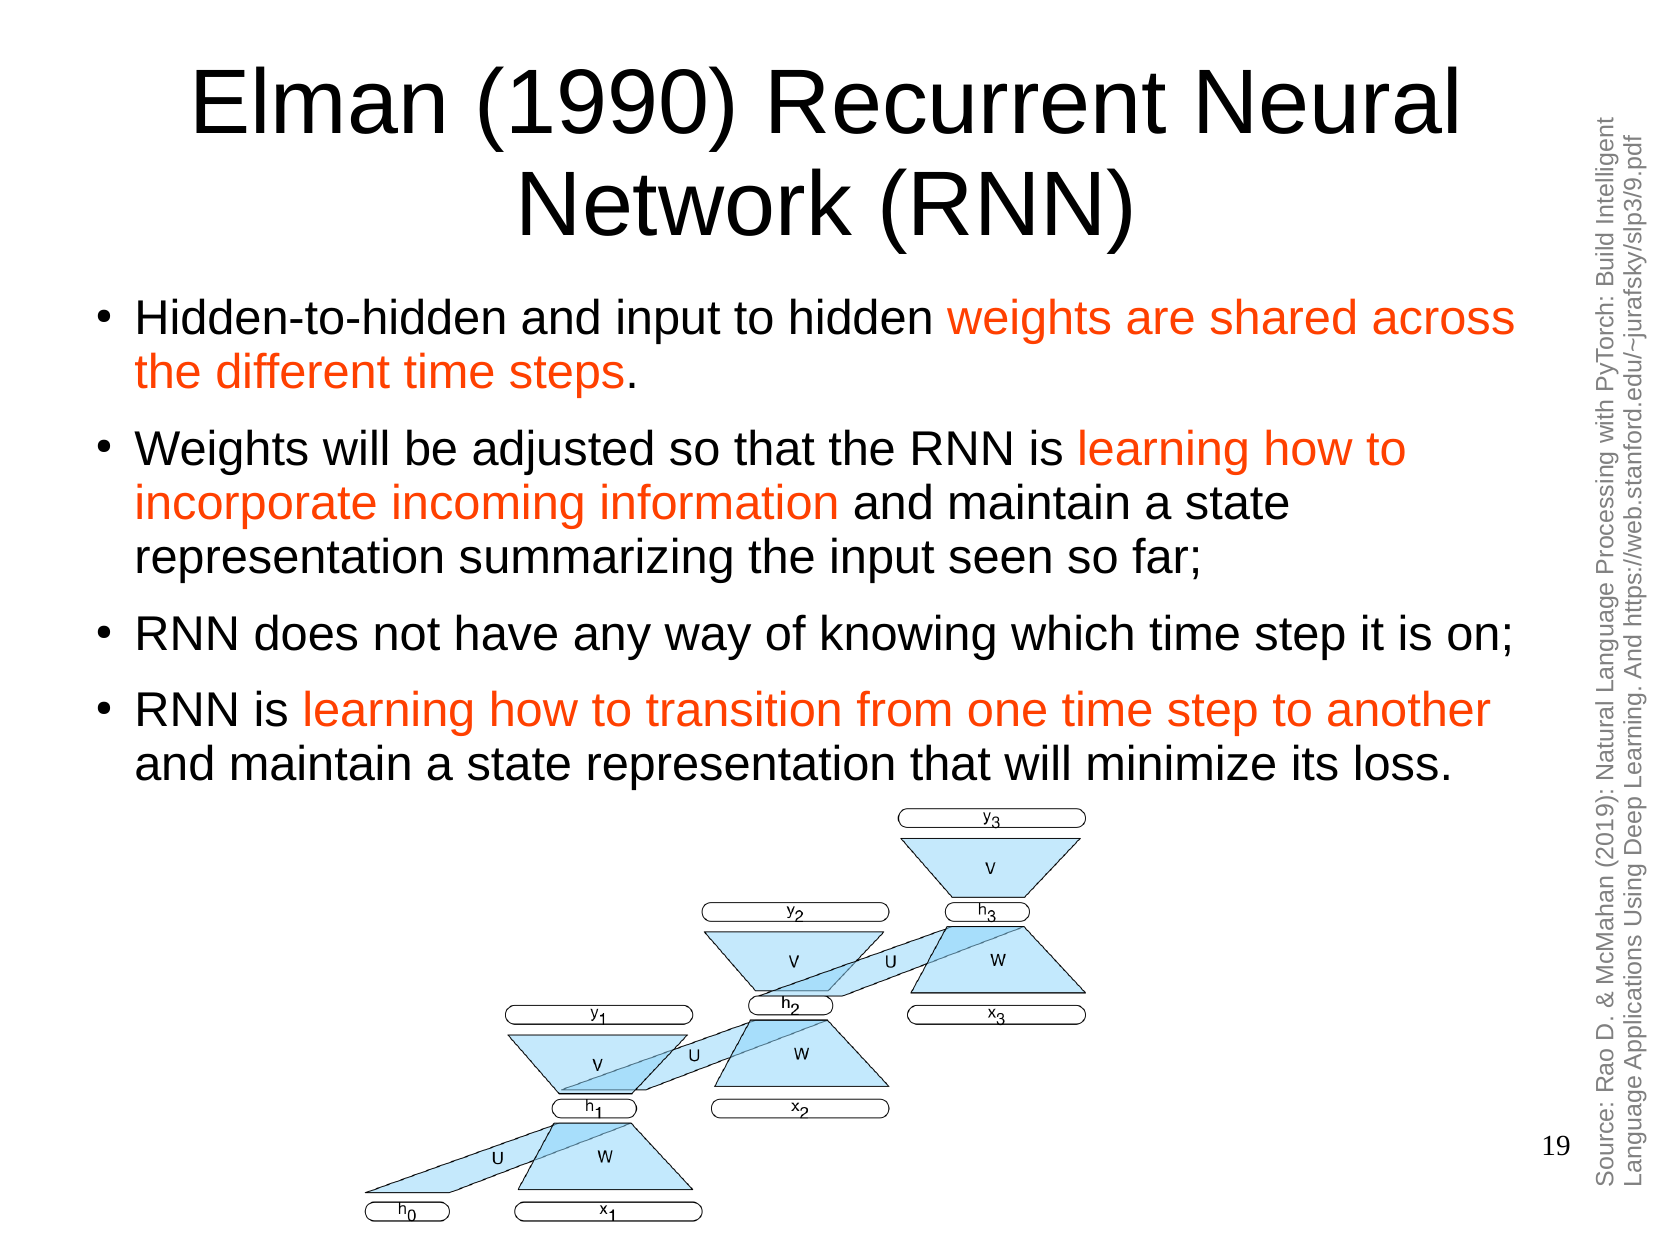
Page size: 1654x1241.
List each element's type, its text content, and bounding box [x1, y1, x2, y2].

text_box Source: Rao D. & McMahan (2019): Natural Language Processing with PyTorch: Build Intelligent Language Applications Using Deep Learning. And https://web.stanford.edu/~jurafsky/slp3/9.pdf [1583, 47, 1654, 1203]
picture [360, 801, 1097, 1231]
list Hidden-­to-­hidden and input­ to ­hidden weights are shared across the different time steps. Weights will be adjusted so that the RNN is learning how to incorporate incoming information and maintain a state representation summarizing the input seen so far; RNN does not have any way of knowing which time step it is on; RNN is learning how to transition from one time step to another and maintain a state representation that will minimize its loss. [82, 290, 1546, 843]
title Elman (1990) Recurrent Neural Network (RNN) [82, 49, 1571, 257]
